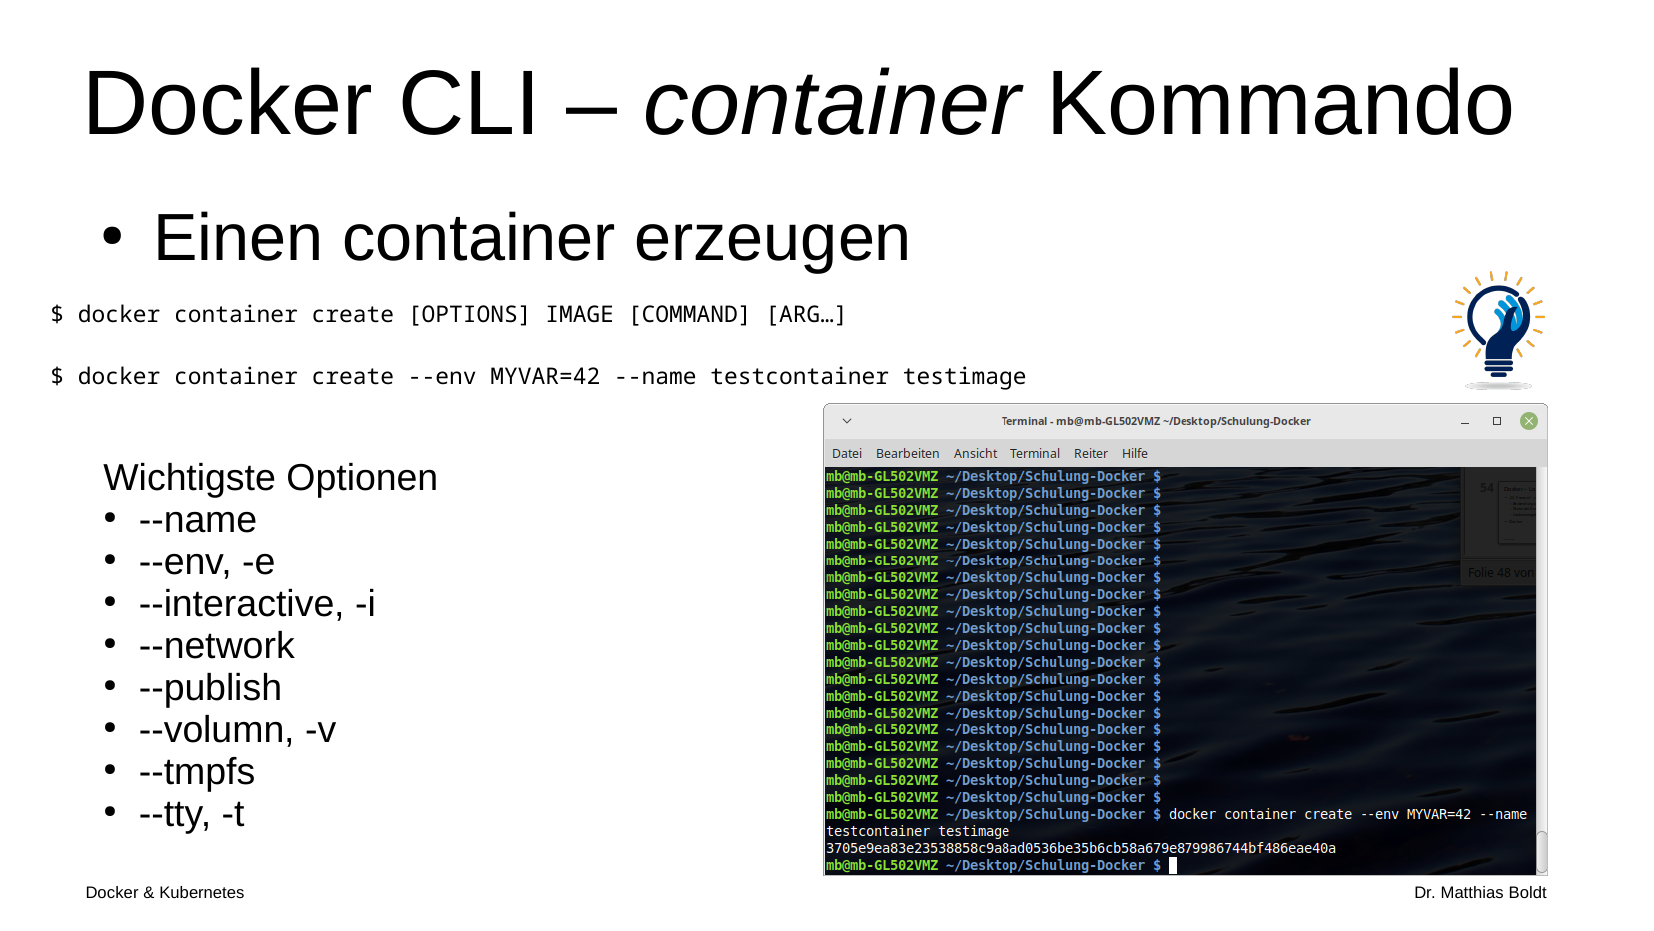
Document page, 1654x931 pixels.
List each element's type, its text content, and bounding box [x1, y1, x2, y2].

title Docker CLI – container Kommando [82, 25, 1571, 181]
text_box Docker & Kubernetes Dr. Matthias Boldt [70, 875, 1563, 910]
picture [823, 403, 1548, 876]
list Einen container erzeugen [82, 199, 1453, 378]
text_box Wichtigste Optionen --name --env, -e --interactive, -i --network --publish --volumn, -v --tmpfs --tty, -t [88, 448, 804, 842]
picture [1452, 271, 1545, 390]
text_box $ docker container create [OPTIONS] IMAGE [COMMAND] [ARG…] $ docker container create --env MYVAR=42 --name testcontainer testimage [35, 290, 1382, 449]
